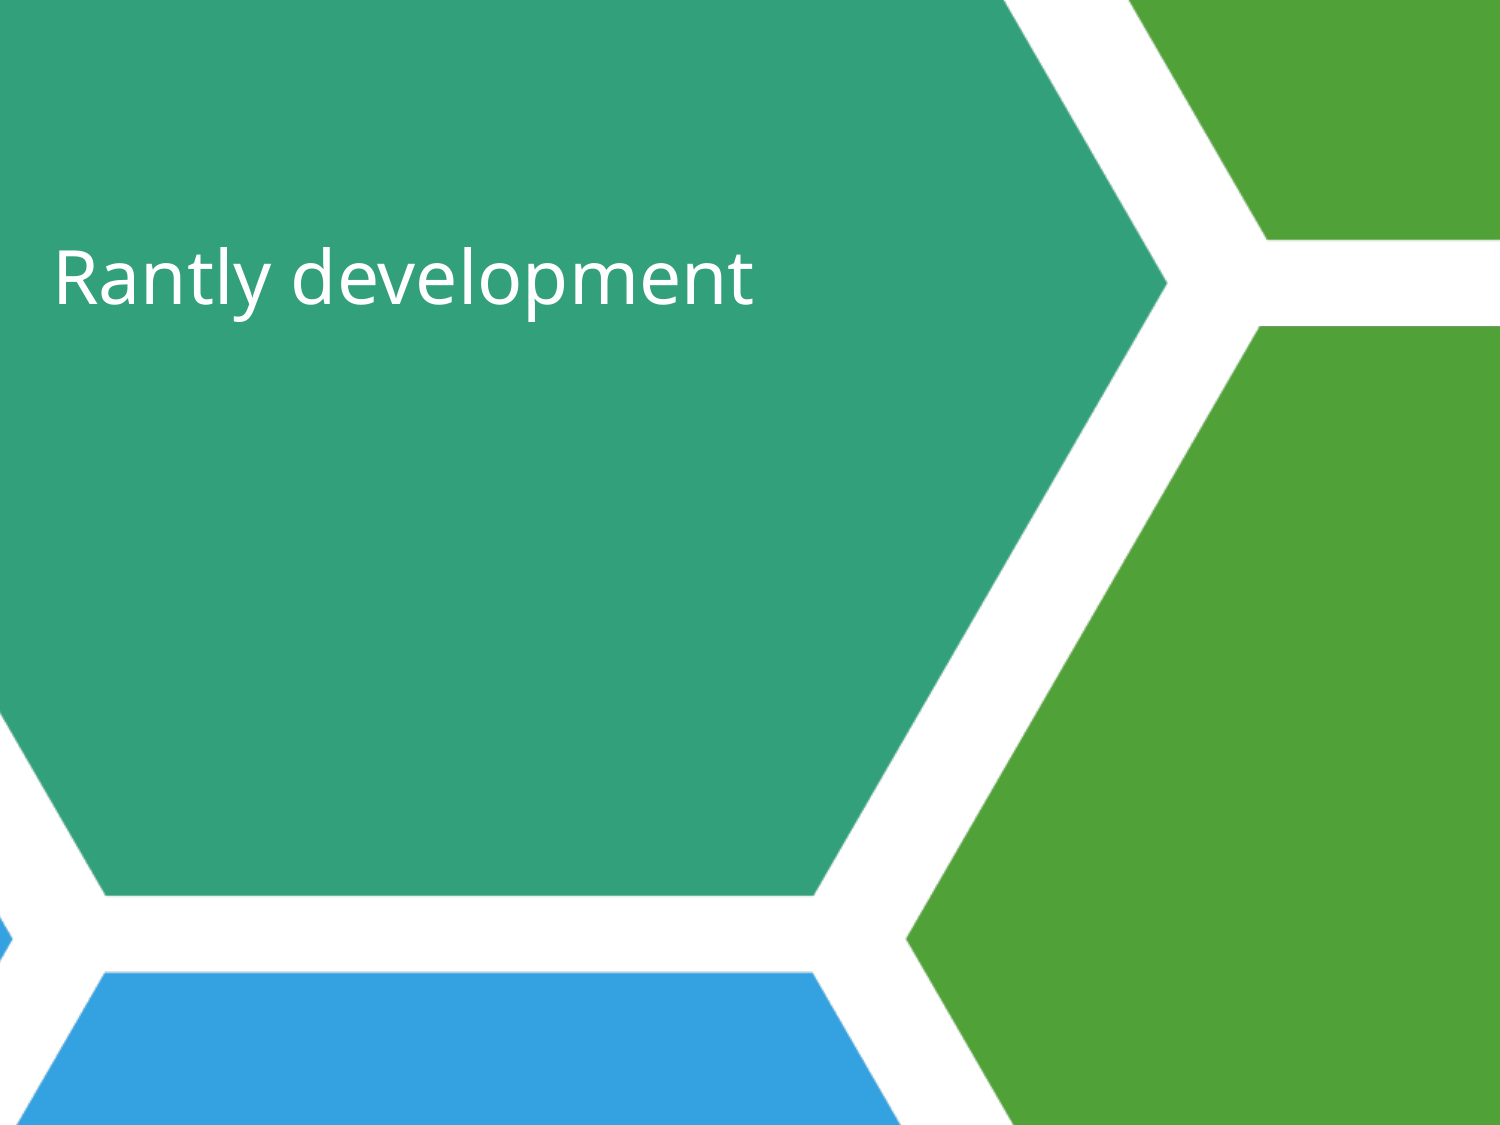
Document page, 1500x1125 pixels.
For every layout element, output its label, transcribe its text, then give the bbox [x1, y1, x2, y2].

text_box Rantly development [52, 147, 1099, 401]
picture [0, 0, 1500, 1125]
